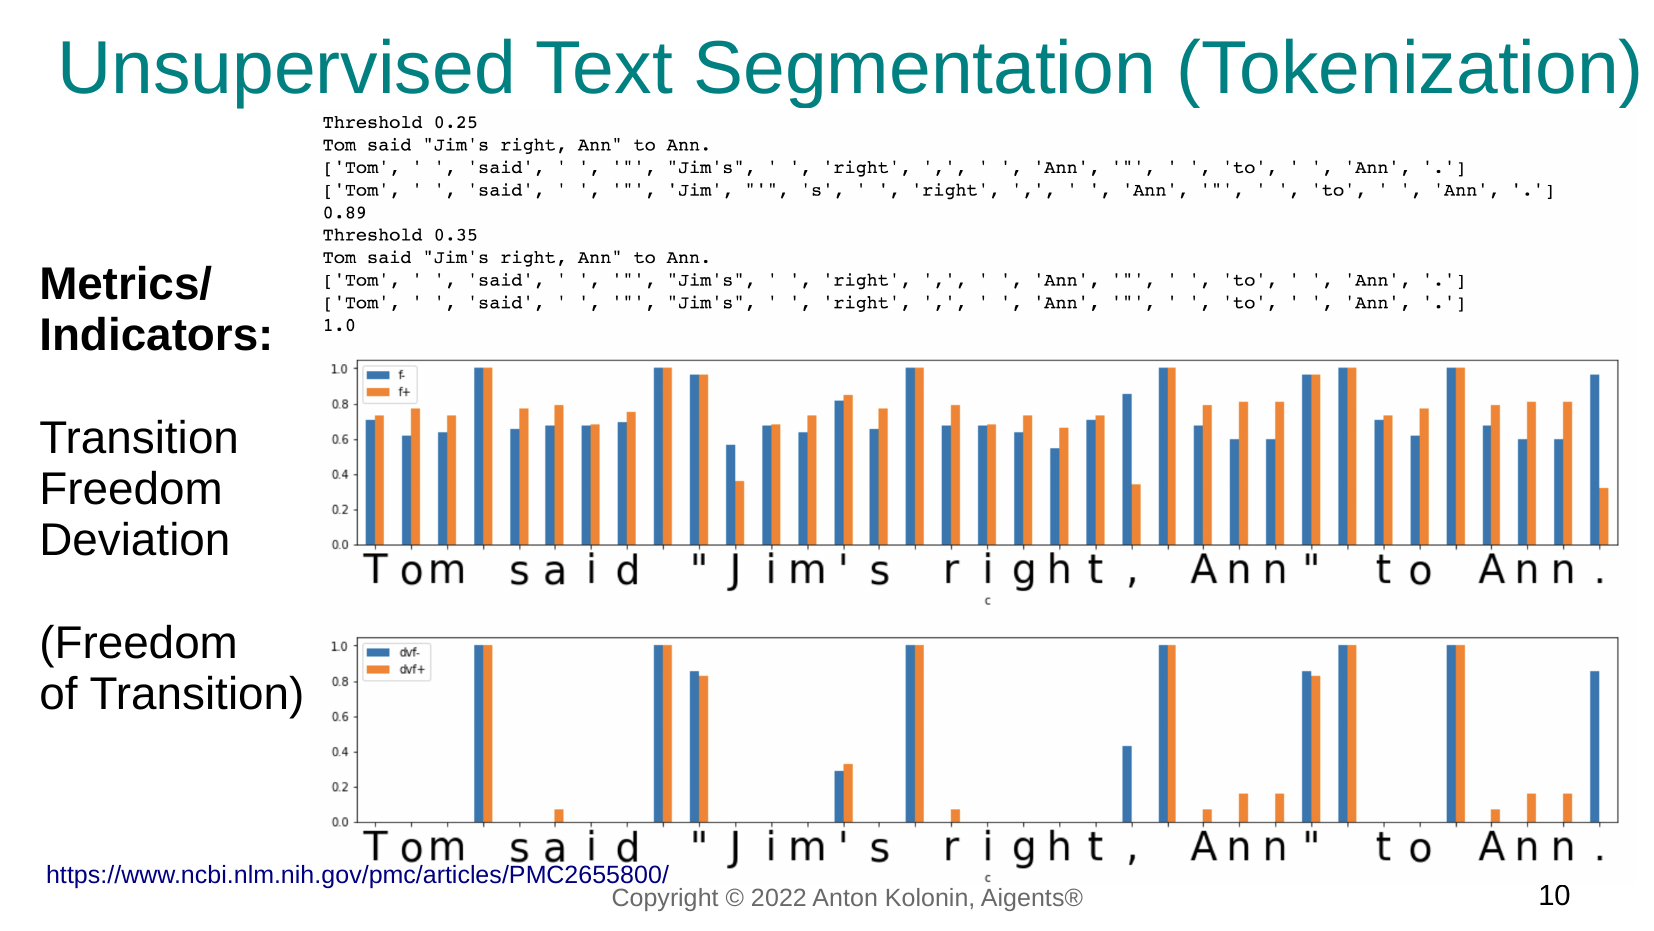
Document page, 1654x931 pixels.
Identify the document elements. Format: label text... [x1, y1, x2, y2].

text_box Unsupervised Text Segmentation (Tokenization) [0, 0, 1653, 135]
picture [309, 108, 1637, 885]
text_box Metrics/ Indicators: Transition Freedom Deviation (Freedom of Transition) [24, 250, 309, 826]
text_box https://www.ncbi.nlm.nih.gov/pmc/articles/PMC2655800/ [31, 853, 791, 901]
